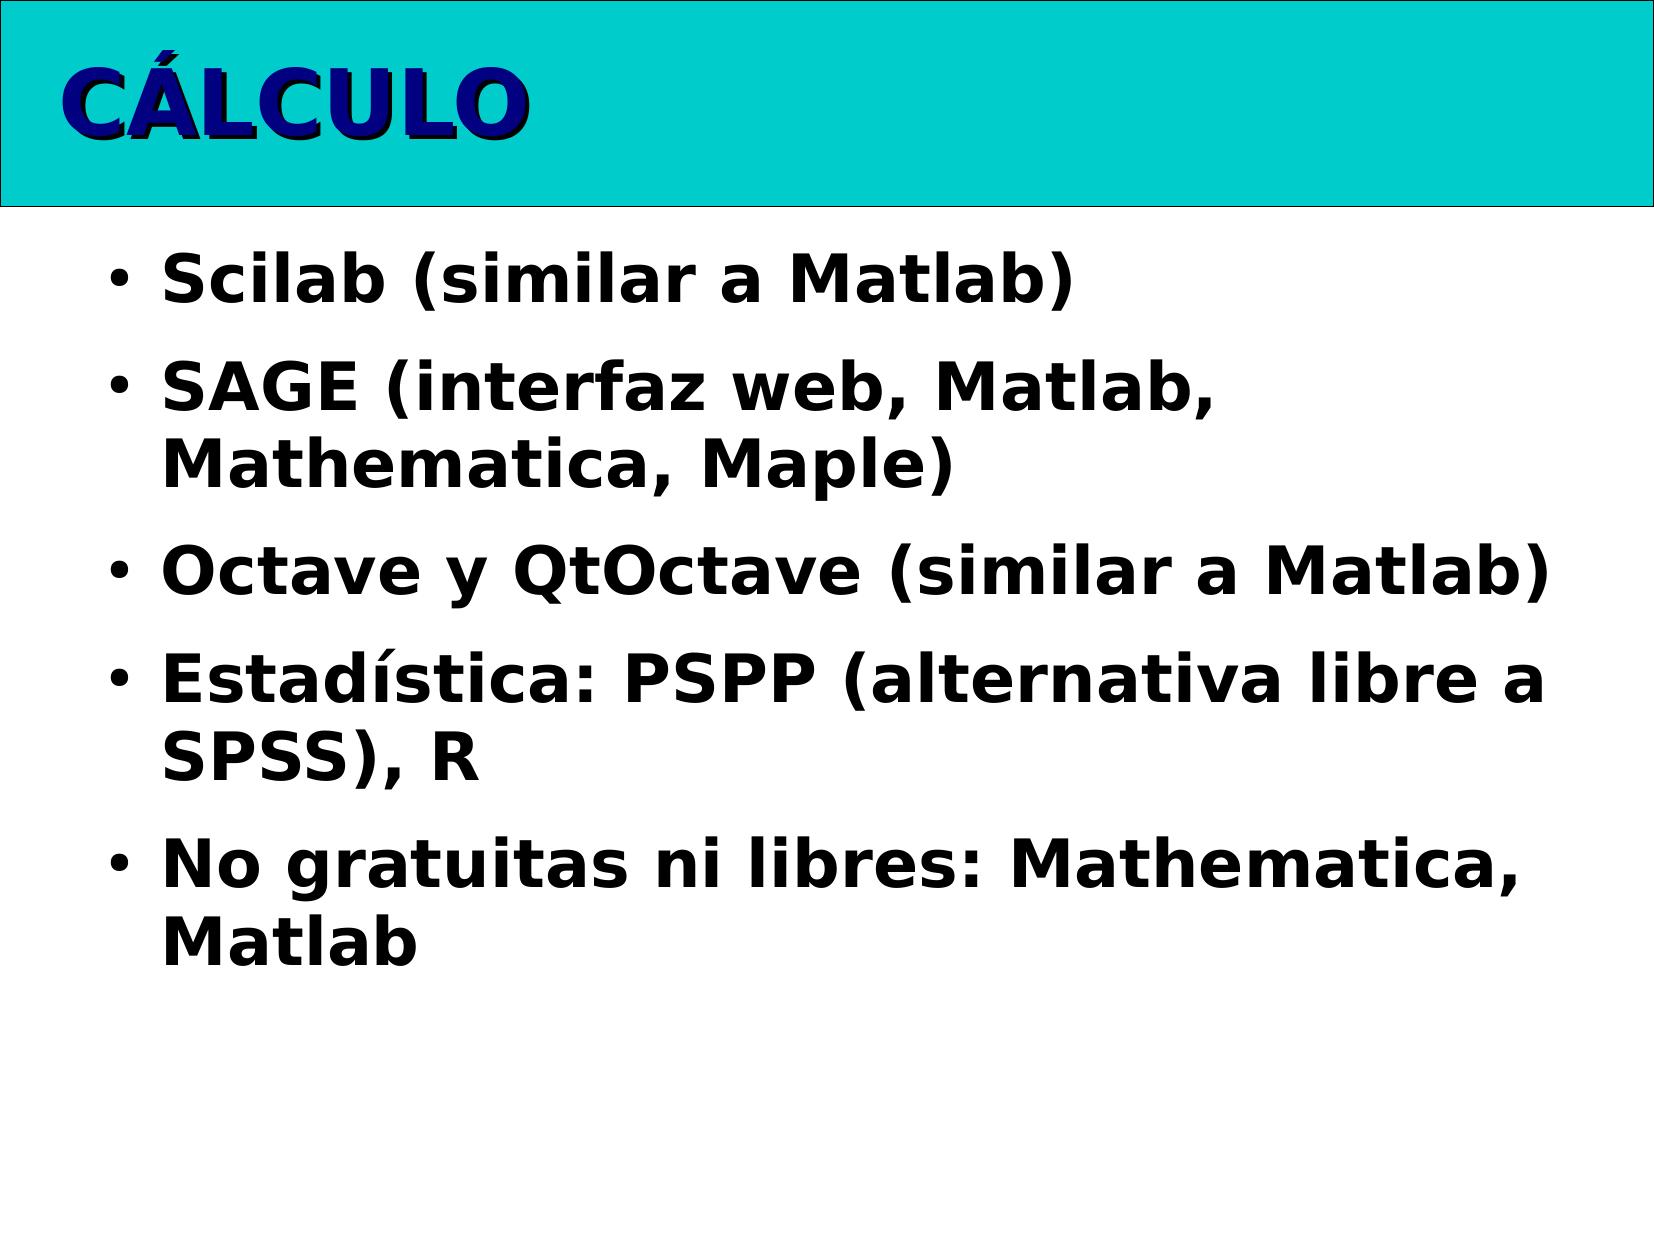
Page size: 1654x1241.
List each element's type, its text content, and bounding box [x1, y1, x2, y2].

list Scilab (similar a Matlab) SAGE (interfaz web, Matlab, Mathematica, Maple) Octave y QtOctave (similar a Matlab) Estadística: PSPP (alternativa libre a SPSS), R No gratuitas ni libres: Mathematica, Matlab [90, 240, 1579, 1090]
title CÁLCULO [59, 22, 1654, 185]
